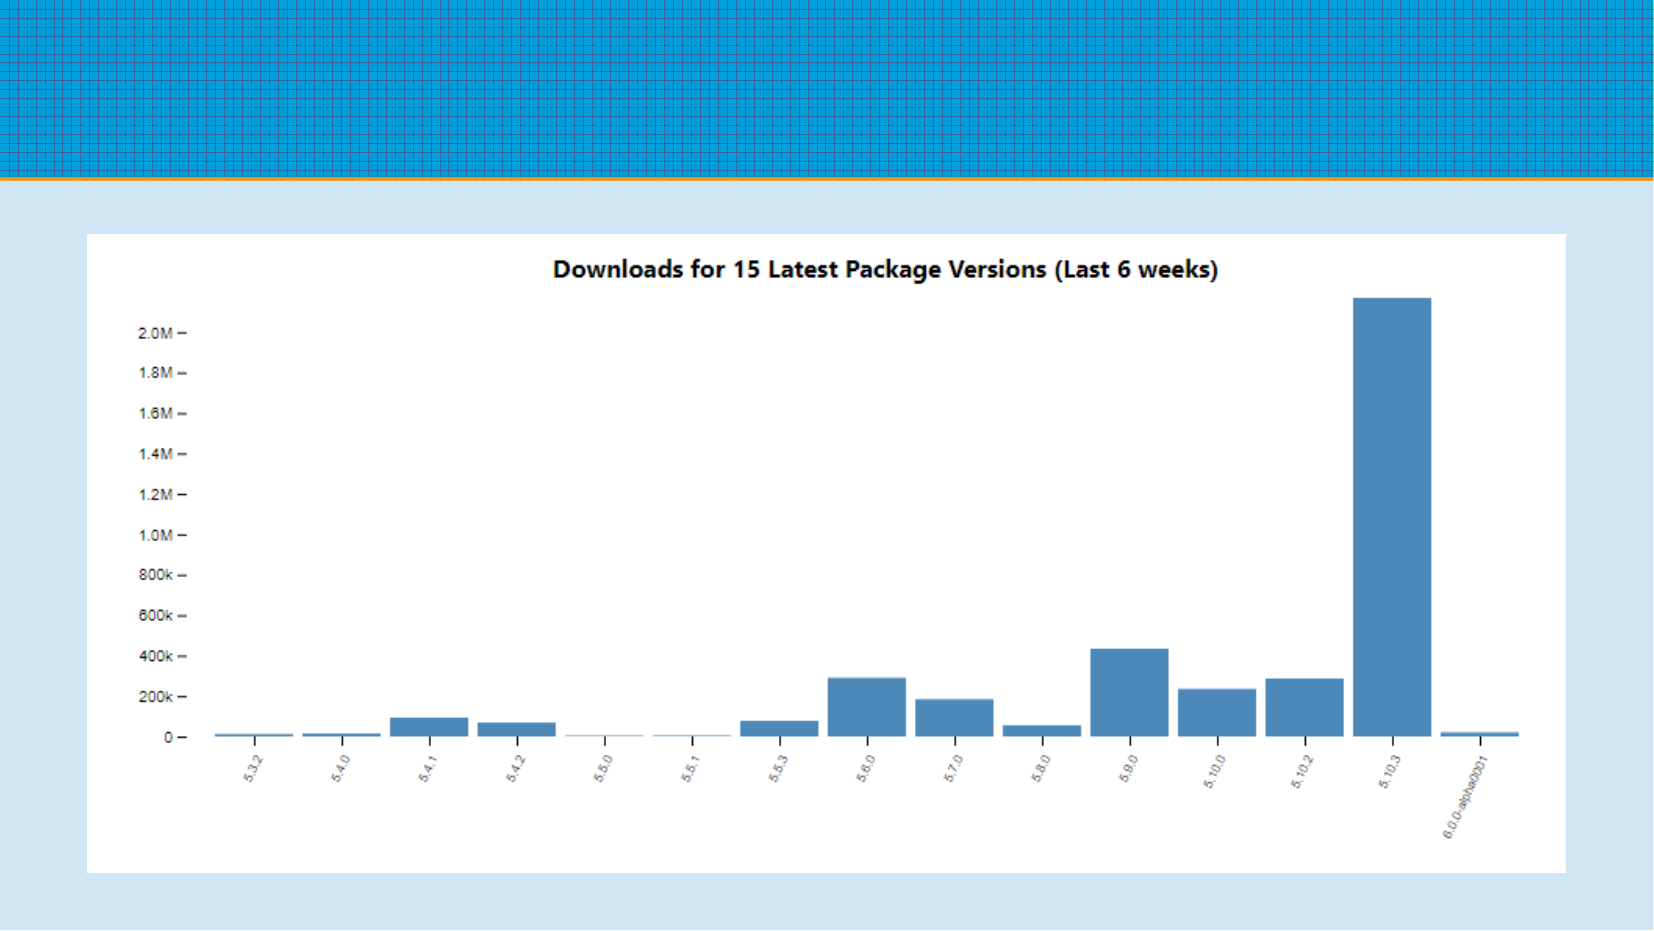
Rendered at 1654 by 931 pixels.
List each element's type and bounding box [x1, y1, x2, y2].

picture [87, 234, 1566, 873]
